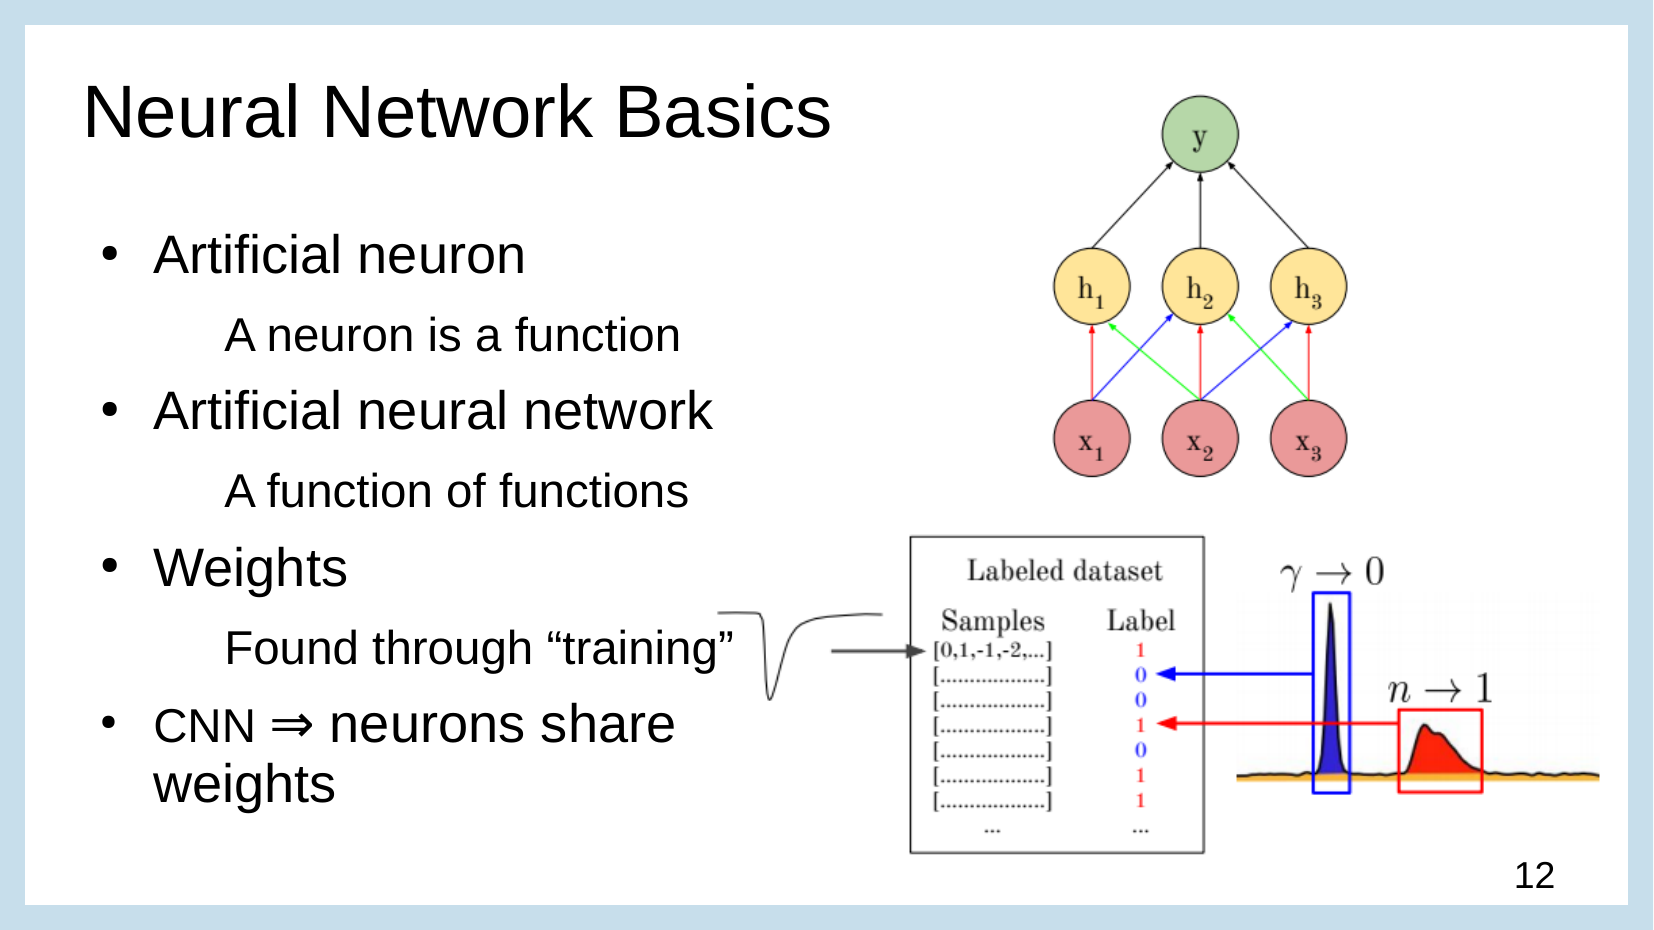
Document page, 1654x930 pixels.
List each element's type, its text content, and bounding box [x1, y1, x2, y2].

title Neural Network Basics [82, 35, 1560, 189]
picture [826, 525, 1606, 855]
list Artificial neuron A neuron is a function Artificial neural network A function of functions Weights Found through “training” CNN ⇒ neurons share weights [82, 224, 826, 886]
picture [1050, 92, 1351, 480]
